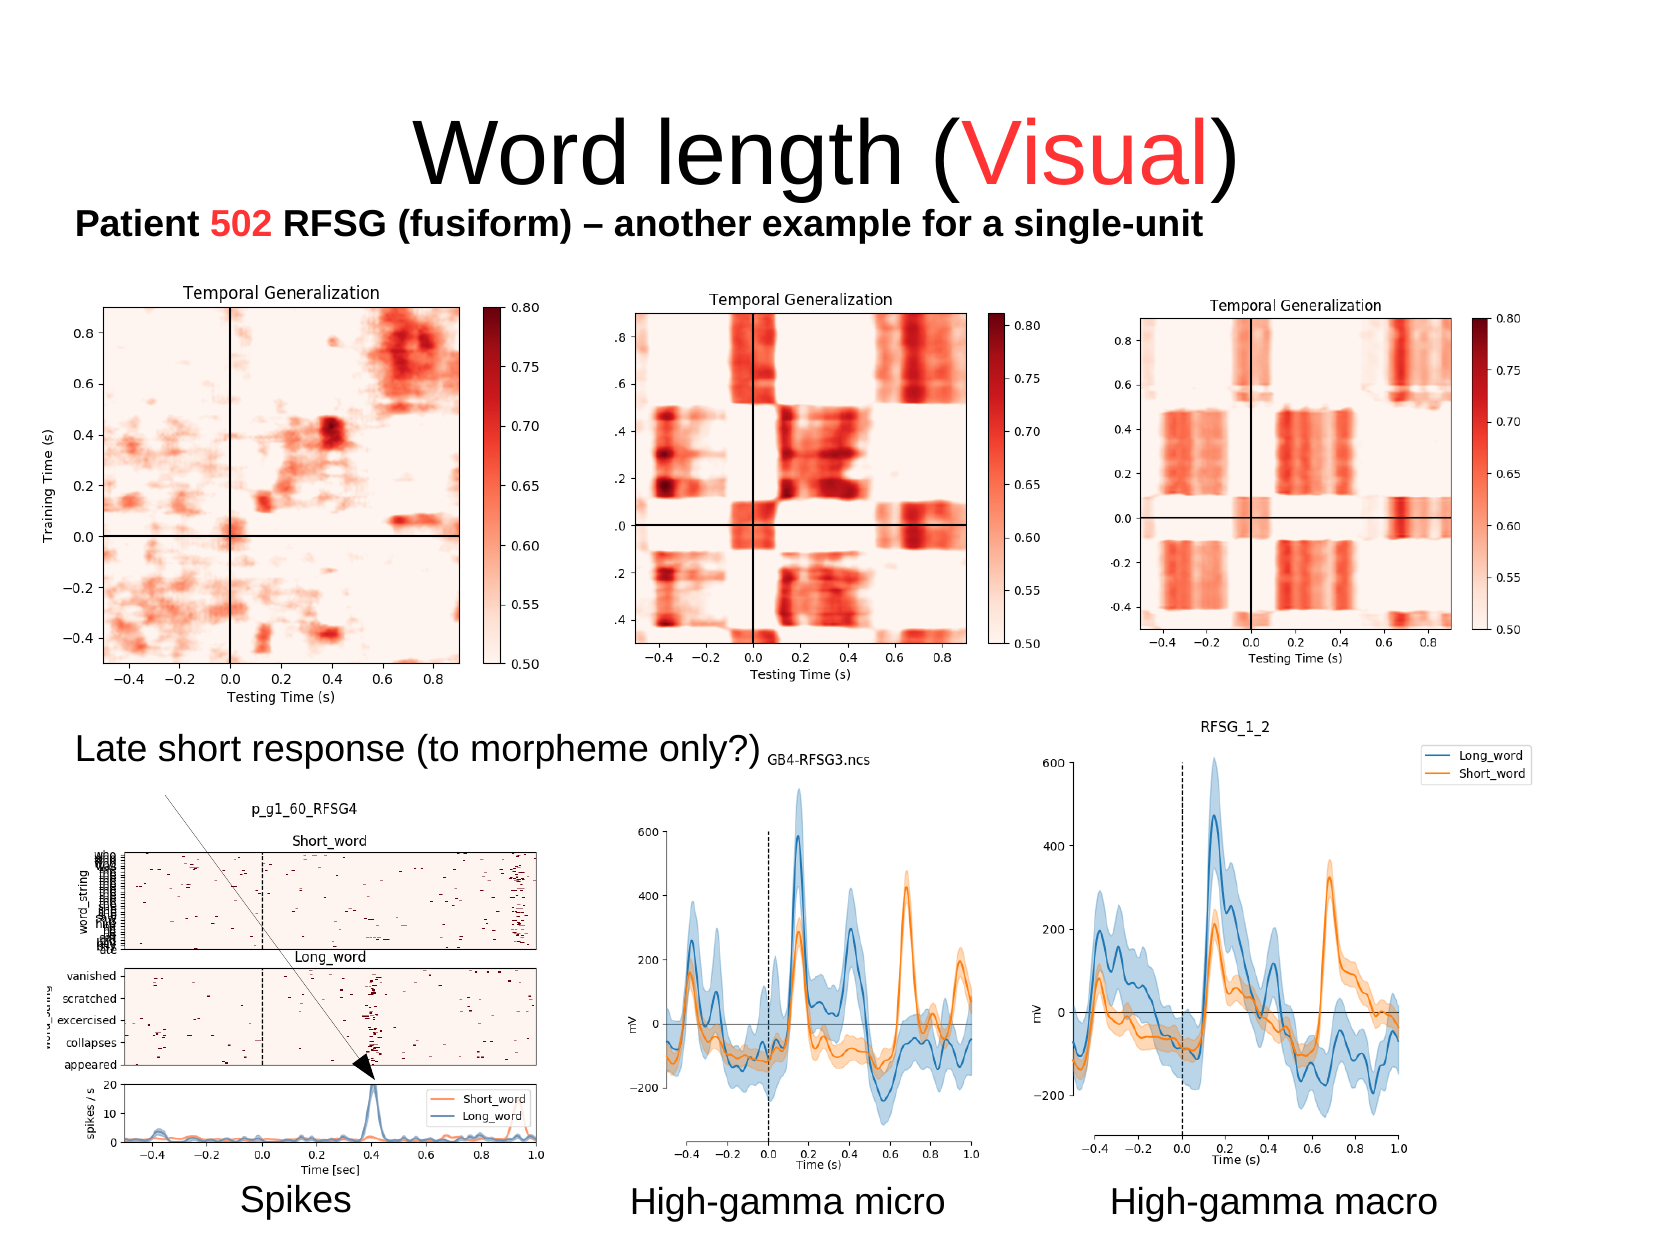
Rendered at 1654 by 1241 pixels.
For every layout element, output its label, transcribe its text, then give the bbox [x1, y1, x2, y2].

text_box High-gamma micro [615, 1173, 976, 1231]
picture [0, 251, 1654, 1194]
title Word length (Visual) [82, 49, 1571, 257]
picture [47, 794, 561, 1180]
text_box Spikes [225, 1171, 406, 1229]
text_box High-gamma macro [1095, 1173, 1456, 1231]
text_box Late short response (to morpheme only?) [60, 720, 856, 796]
text_box Patient 502 RFSG (fusiform) – another example for a single-unit [60, 195, 1516, 269]
